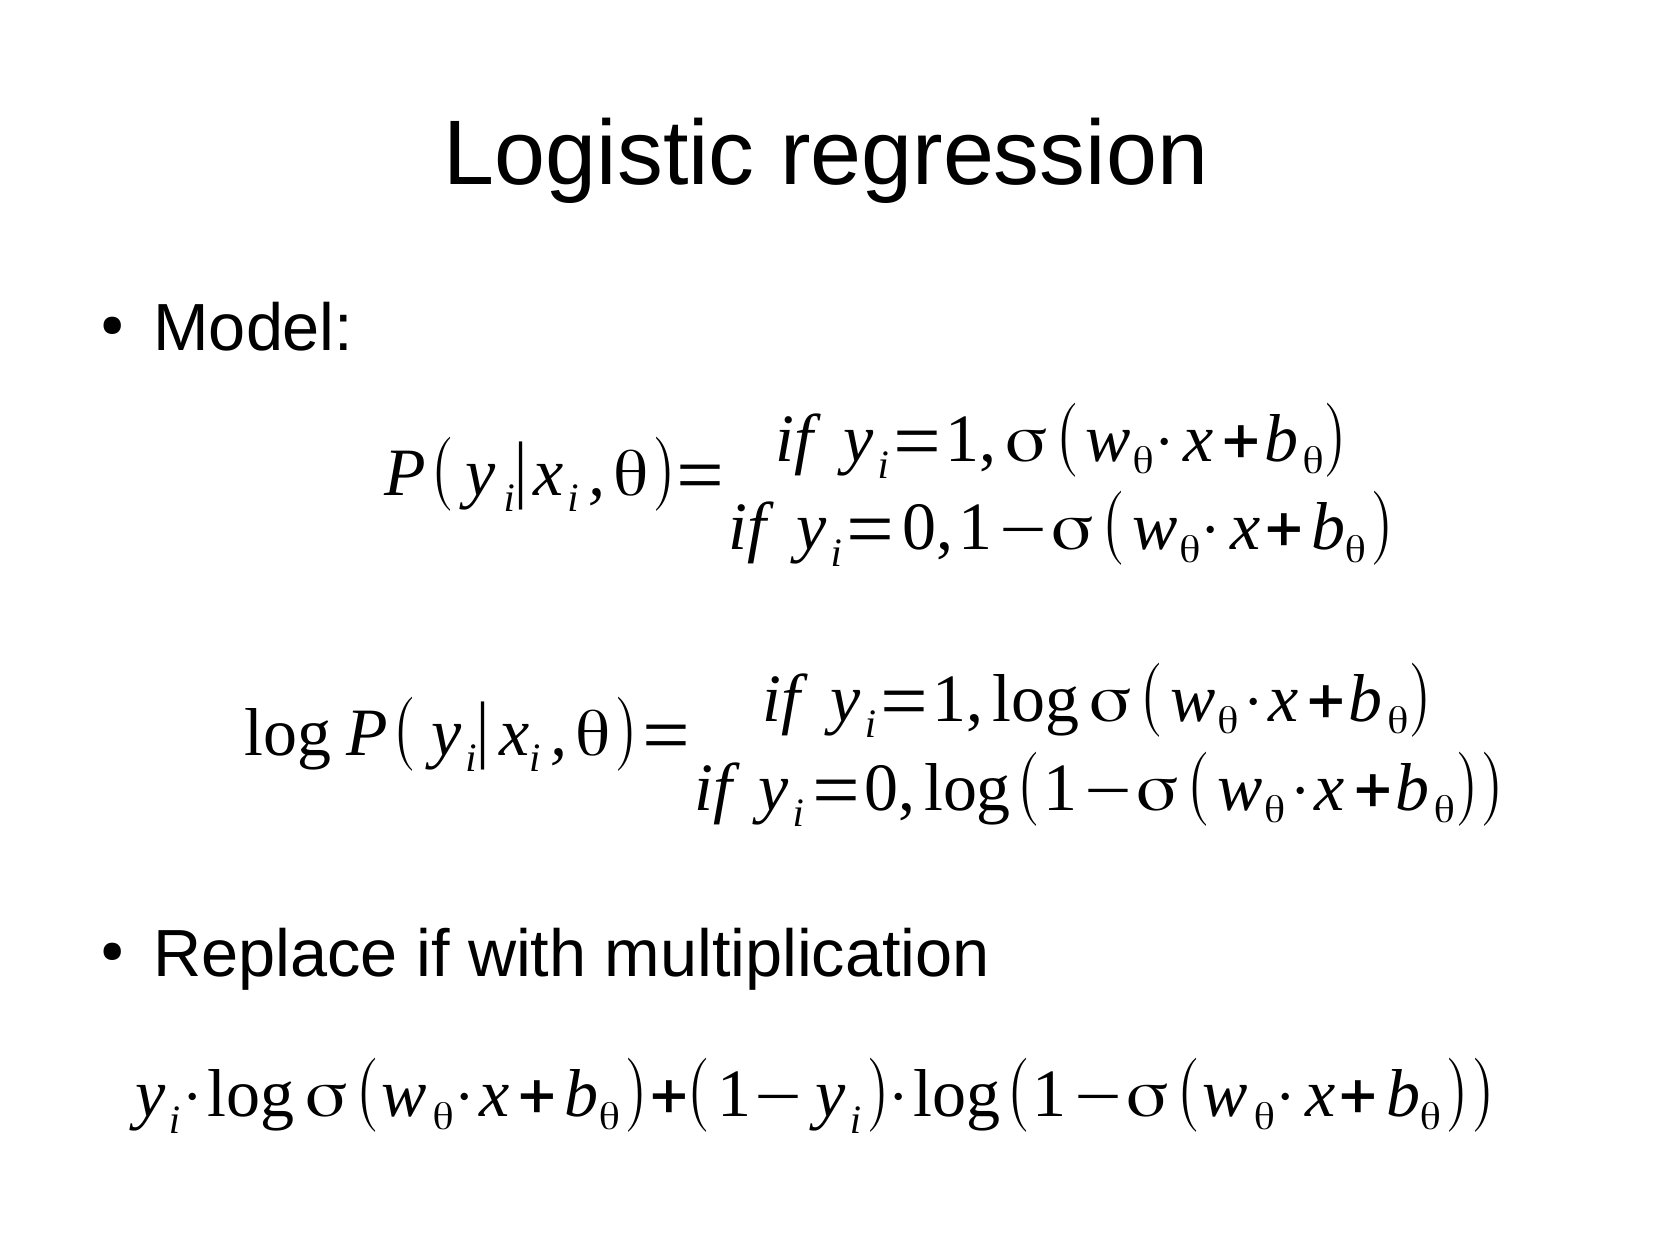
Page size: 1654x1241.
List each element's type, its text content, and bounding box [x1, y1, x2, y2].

chart [227, 657, 1520, 837]
chart [109, 1053, 1509, 1141]
title Logistic regression [82, 49, 1571, 257]
chart [363, 397, 1411, 577]
list Model: Replace if with multiplication [82, 290, 1571, 1010]
